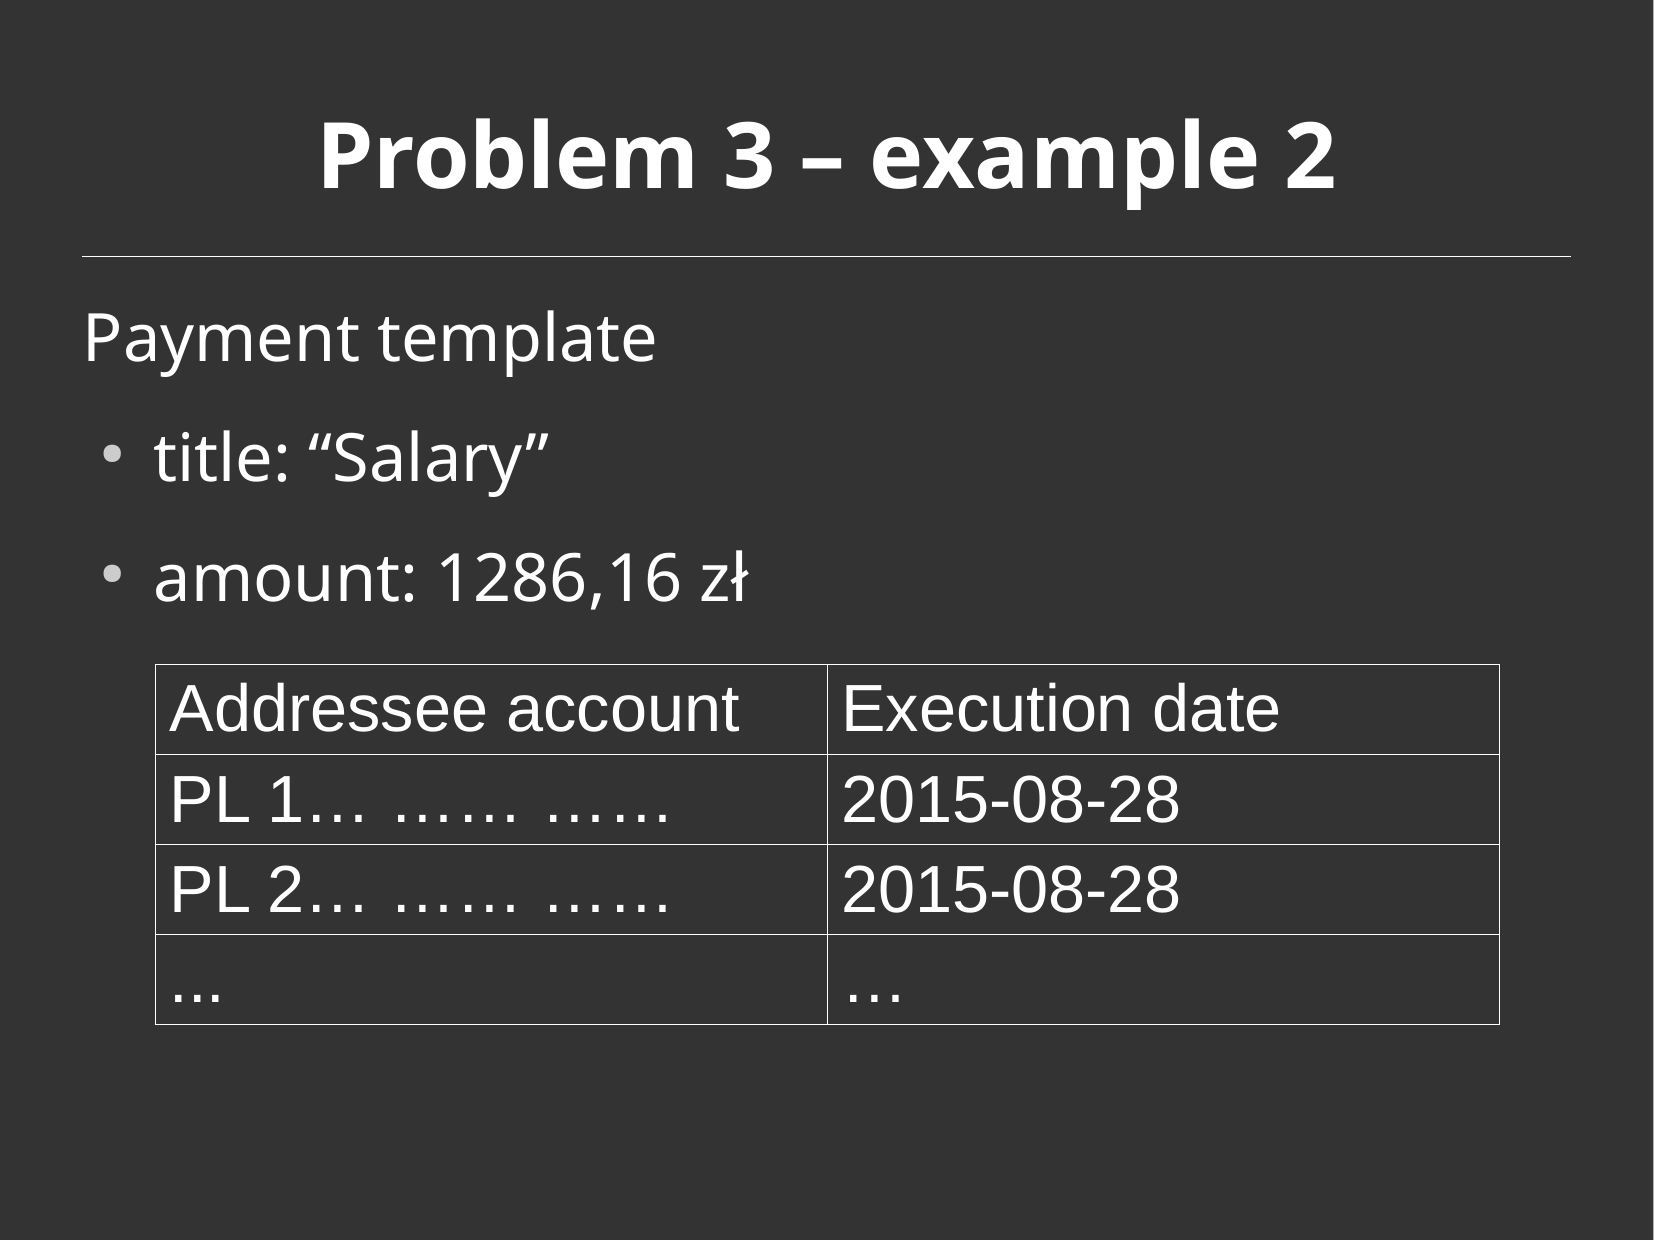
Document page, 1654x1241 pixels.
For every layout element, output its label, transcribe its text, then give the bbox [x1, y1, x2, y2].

table_header Execution date [828, 665, 1499, 754]
table_cell 2015-08-28 [828, 755, 1499, 844]
table_cell PL 2… …… …… [156, 845, 827, 934]
table_cell … [828, 935, 1499, 1024]
title Problem 3 – example 2 [82, 49, 1571, 257]
table_cell PL 1… …… …… [156, 755, 827, 844]
table_header Addressee account [156, 665, 827, 754]
table_cell ... [156, 935, 827, 1024]
table_cell 2015-08-28 [828, 845, 1499, 934]
list Payment template title: “Salary” amount: 1286,16 zł [82, 290, 1571, 1010]
